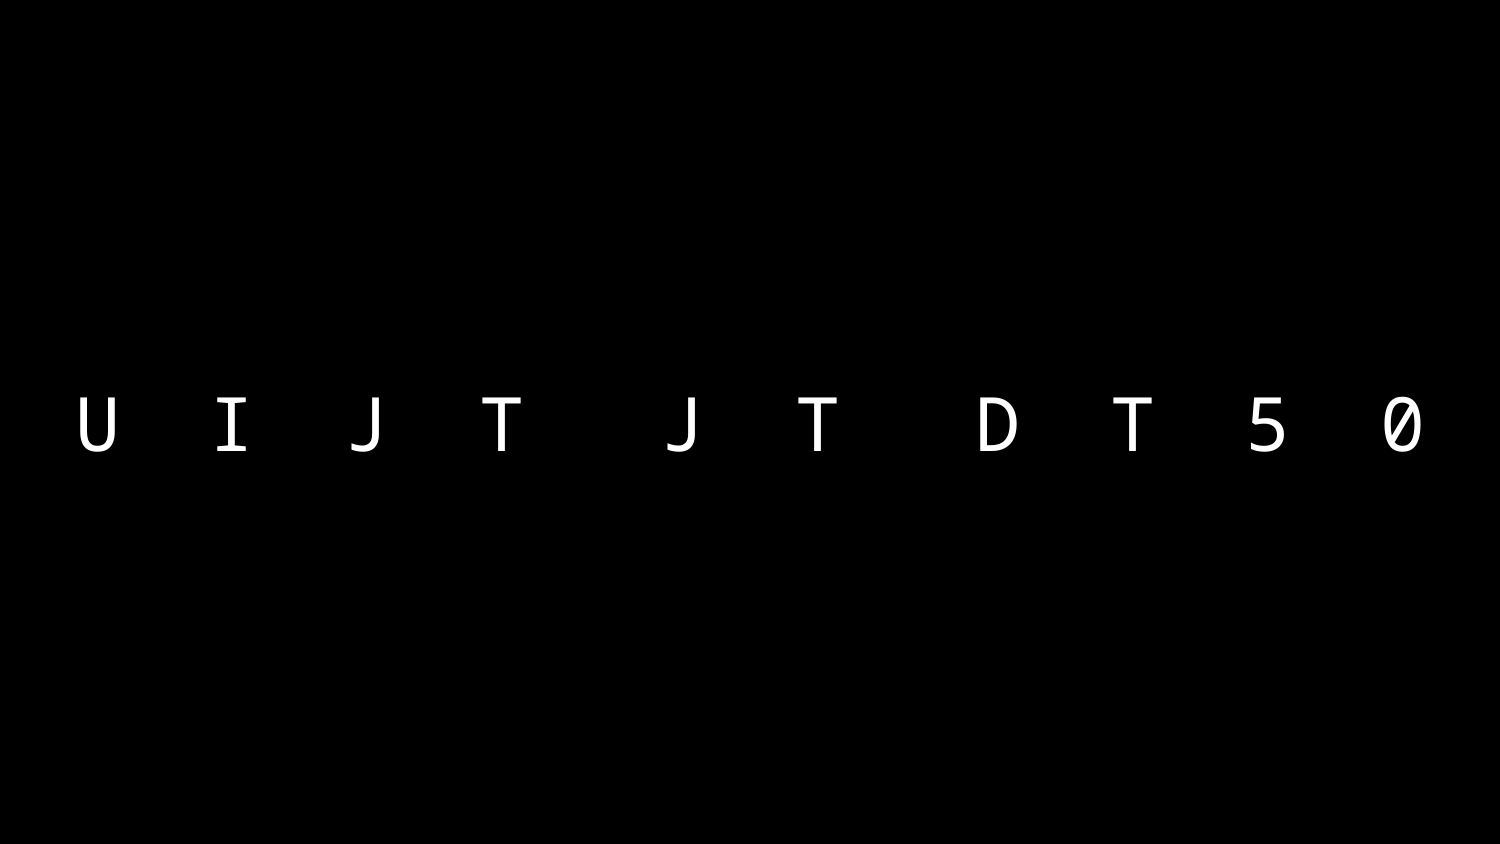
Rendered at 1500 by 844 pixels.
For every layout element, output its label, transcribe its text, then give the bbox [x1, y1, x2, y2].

title U I J T J T D T 5 0 [51, 352, 1449, 491]
